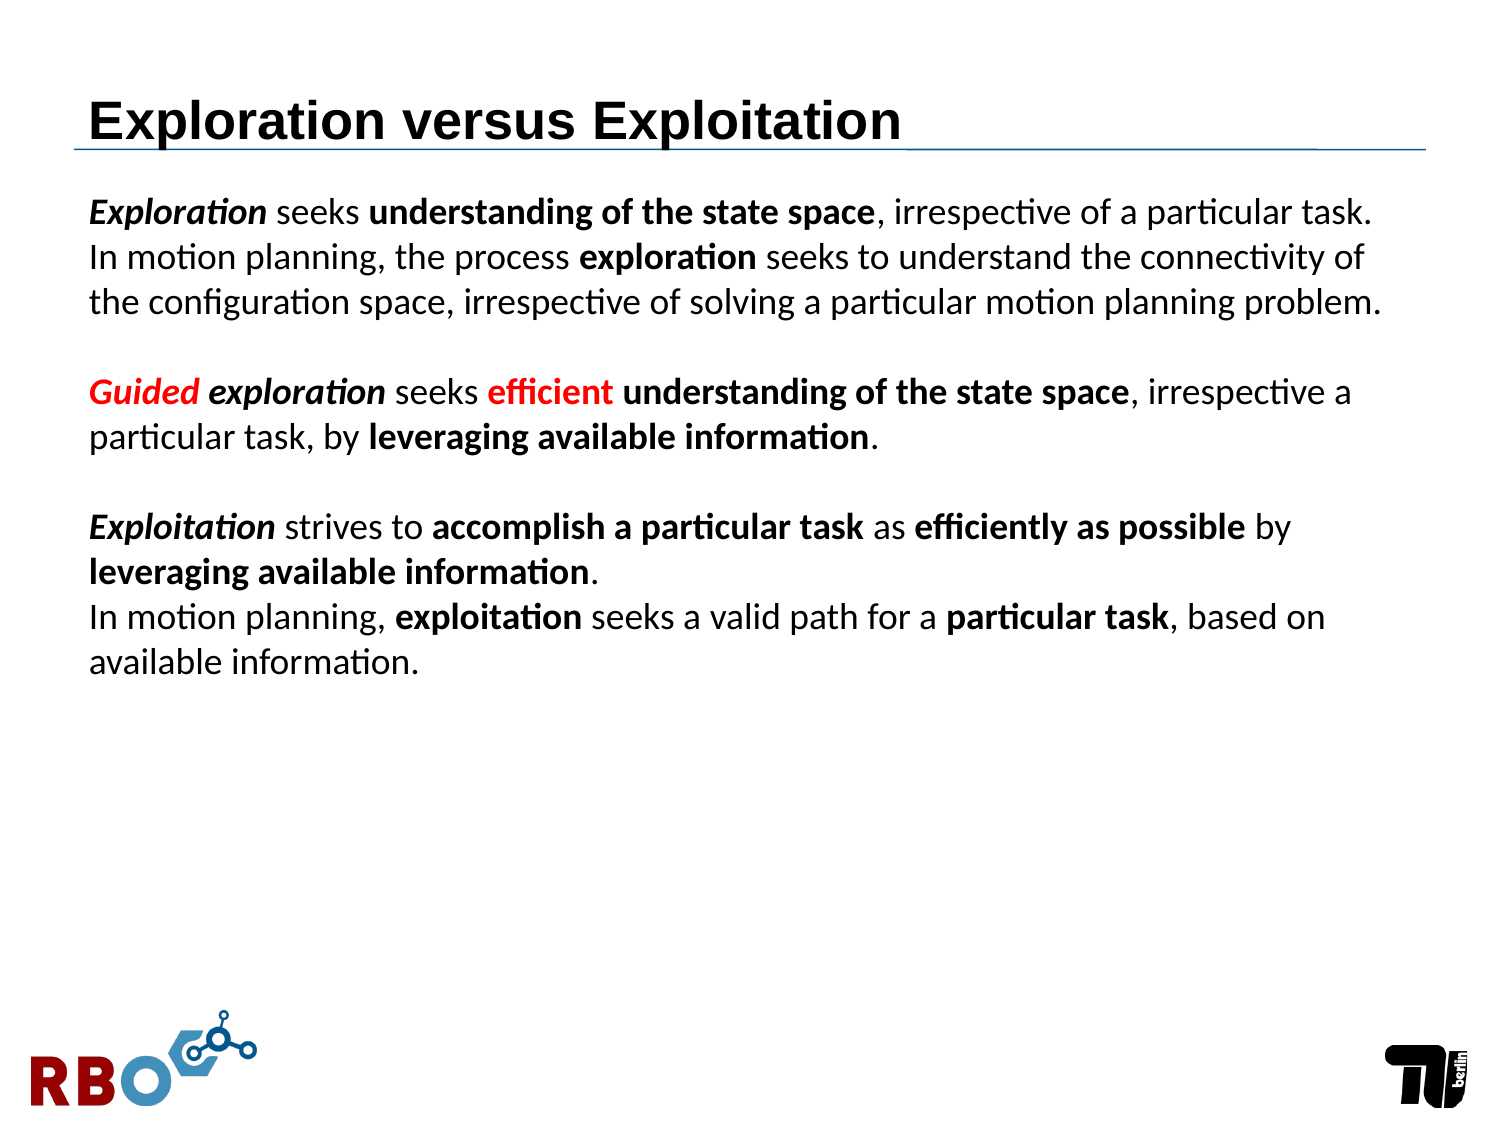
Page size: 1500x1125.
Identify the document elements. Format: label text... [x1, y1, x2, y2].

title Exploration versus Exploitation [73, 70, 1424, 171]
list Exploration seeks understanding of the state space, irrespective of a particular task. In motion planning, the process exploration seeks to understand the connectivity of the configuration space, irrespective of solving a particular motion planning problem. Guided exploration seeks efficient understanding of the state space, irrespective a particular task, by leveraging available information. Exploitation strives to accomplish a particular task as efficiently as possible by leveraging available information. In motion planning, exploitation seeks a valid path for a particular task, based on available information. [73, 171, 1424, 1045]
picture [1377, 1045, 1468, 1108]
picture [31, 1010, 257, 1106]
